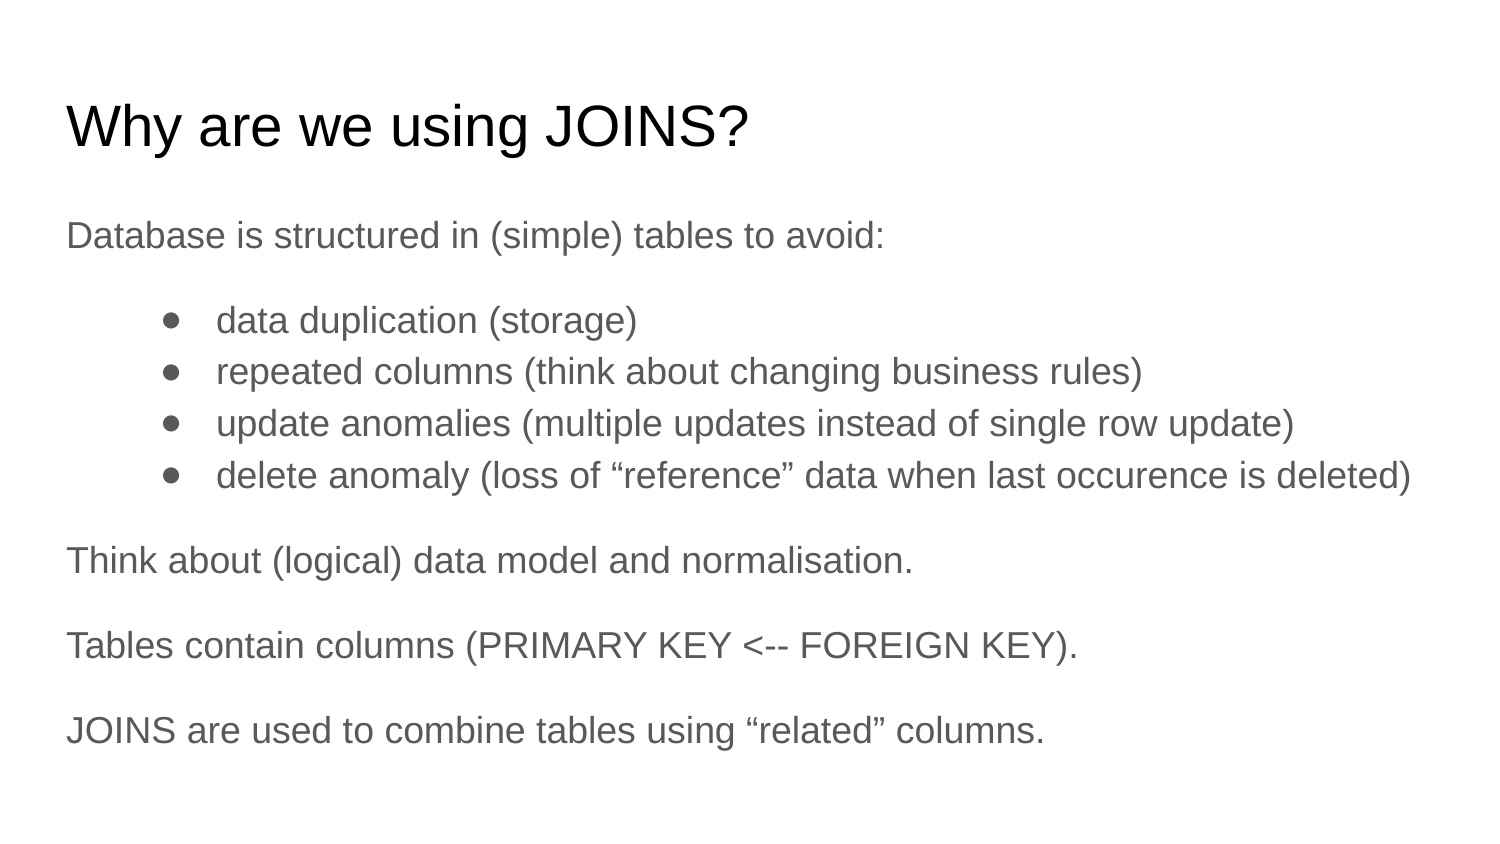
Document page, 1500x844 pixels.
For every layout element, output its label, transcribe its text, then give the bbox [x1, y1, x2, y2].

title Why are we using JOINS? [51, 72, 1449, 167]
list Database is structured in (simple) tables to avoid: data duplication (storage) repeated columns (think about changing business rules) update anomalies (multiple updates instead of single row update) delete anomaly (loss of “reference” data when last occurence is deleted) Think about (logical) data model and normalisation. Tables contain columns (PRIMARY KEY <-- FOREIGN KEY). JOINS are used to combine tables using “related” columns. [51, 189, 1449, 750]
